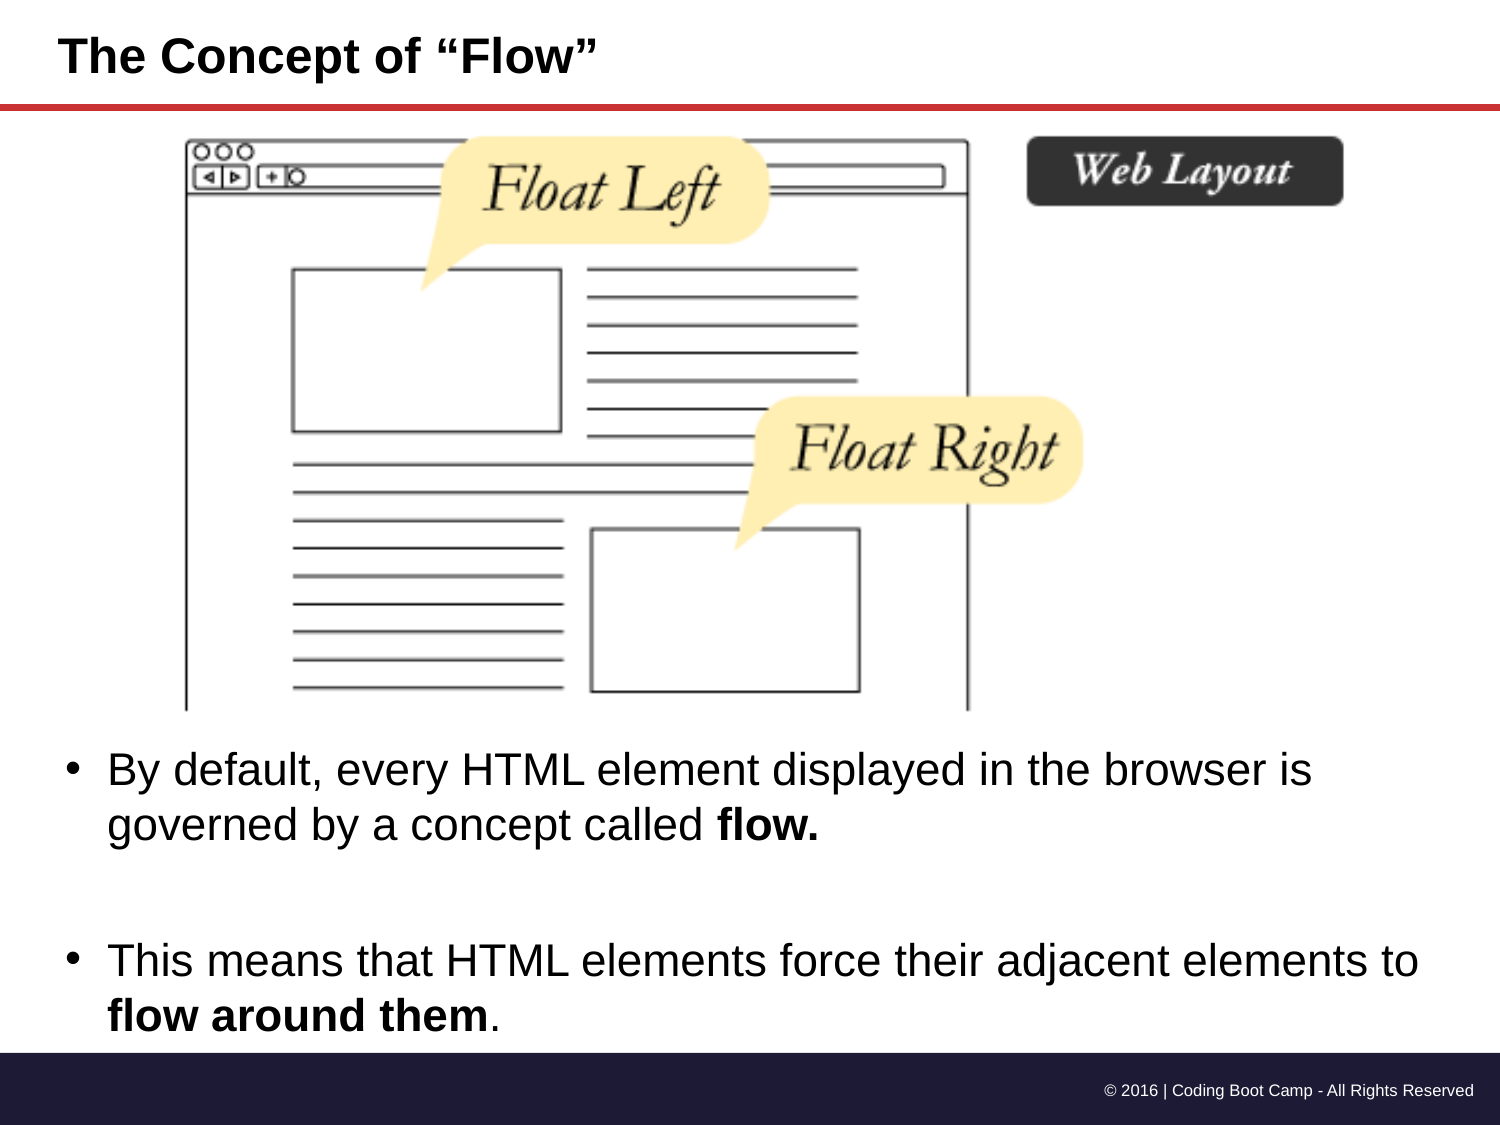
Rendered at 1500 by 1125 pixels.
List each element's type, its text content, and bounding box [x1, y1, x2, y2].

text_box The Concept of “Flow” [50, 16, 913, 91]
text_box By default, every HTML element displayed in the browser is governed by a concept called flow. This means that HTML elements force their adjacent elements to flow around them. [49, 724, 1463, 1056]
picture [150, 119, 1362, 724]
